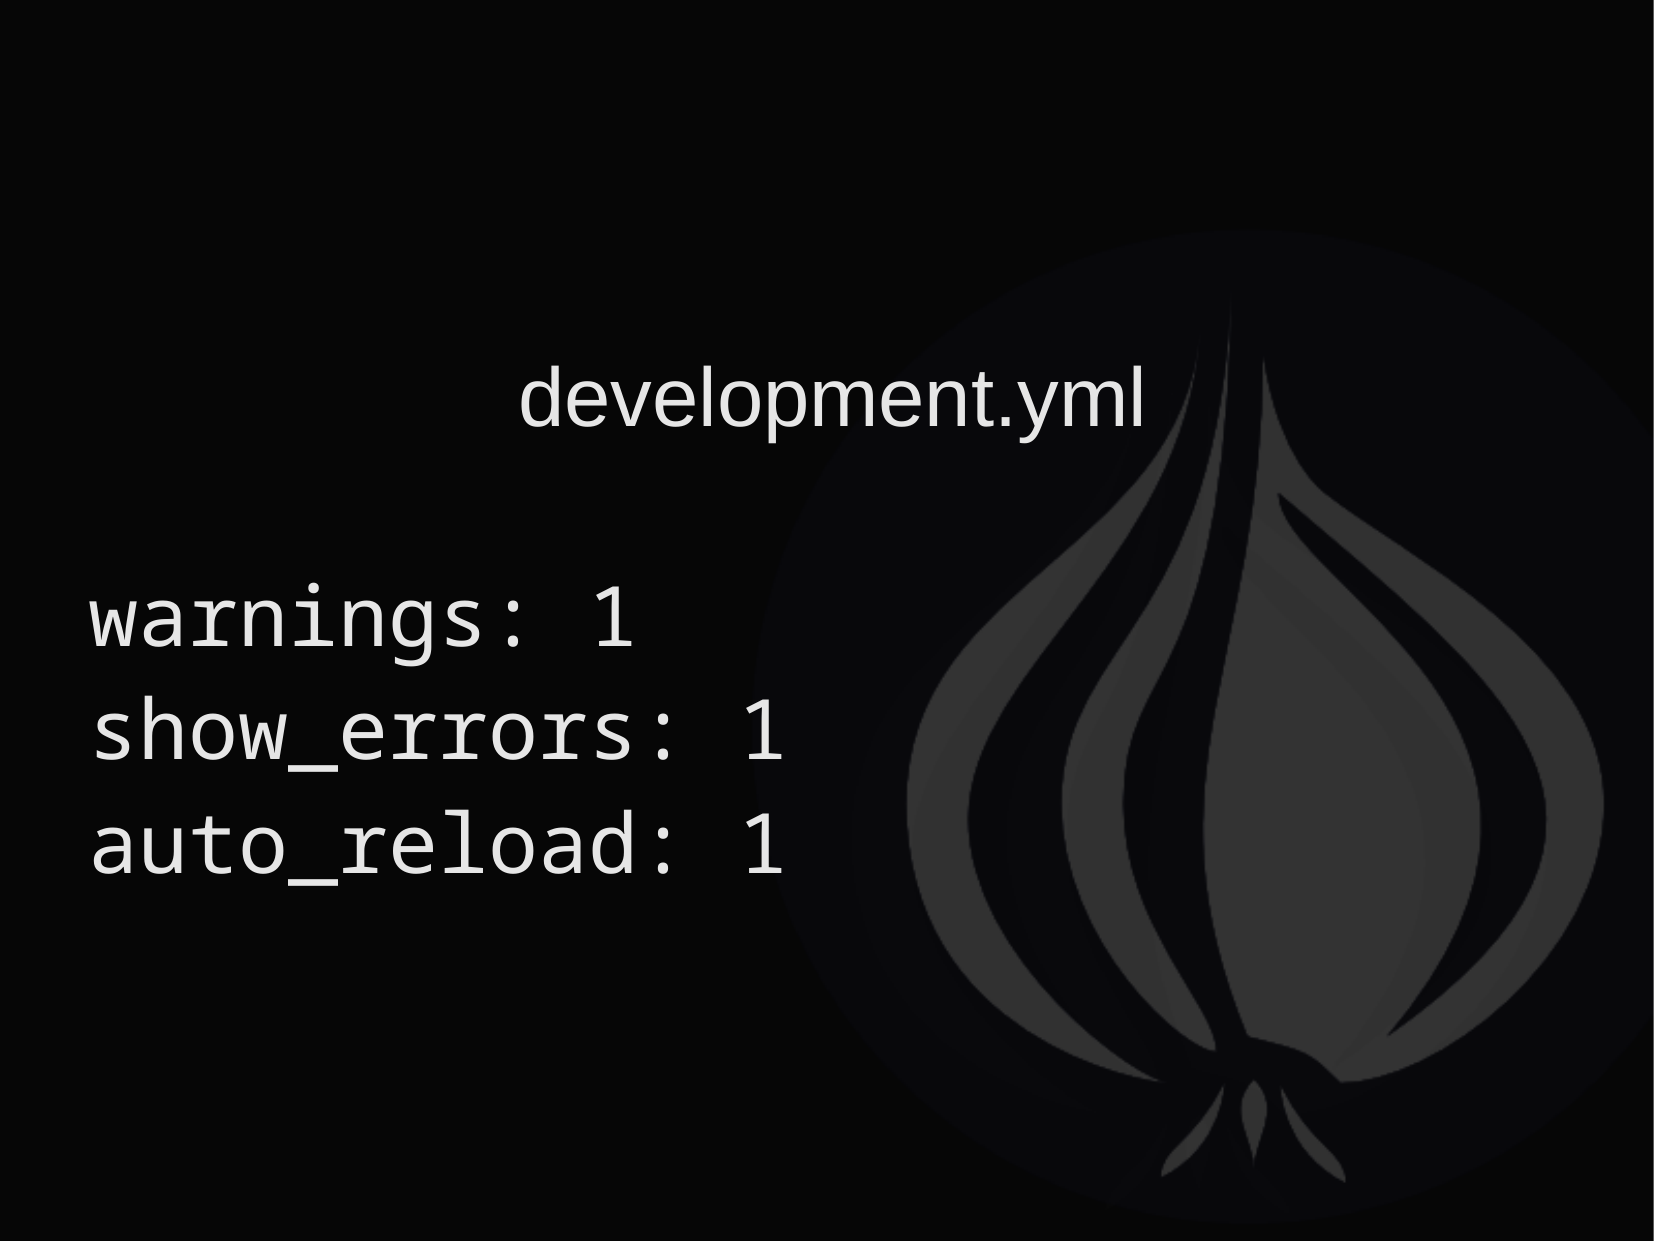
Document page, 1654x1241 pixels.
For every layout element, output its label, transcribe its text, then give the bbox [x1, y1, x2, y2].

subtitle development.yml warnings: 1 show_errors: 1 auto_reload: 1 [88, 214, 1577, 1034]
picture [0, 0, 1654, 1241]
